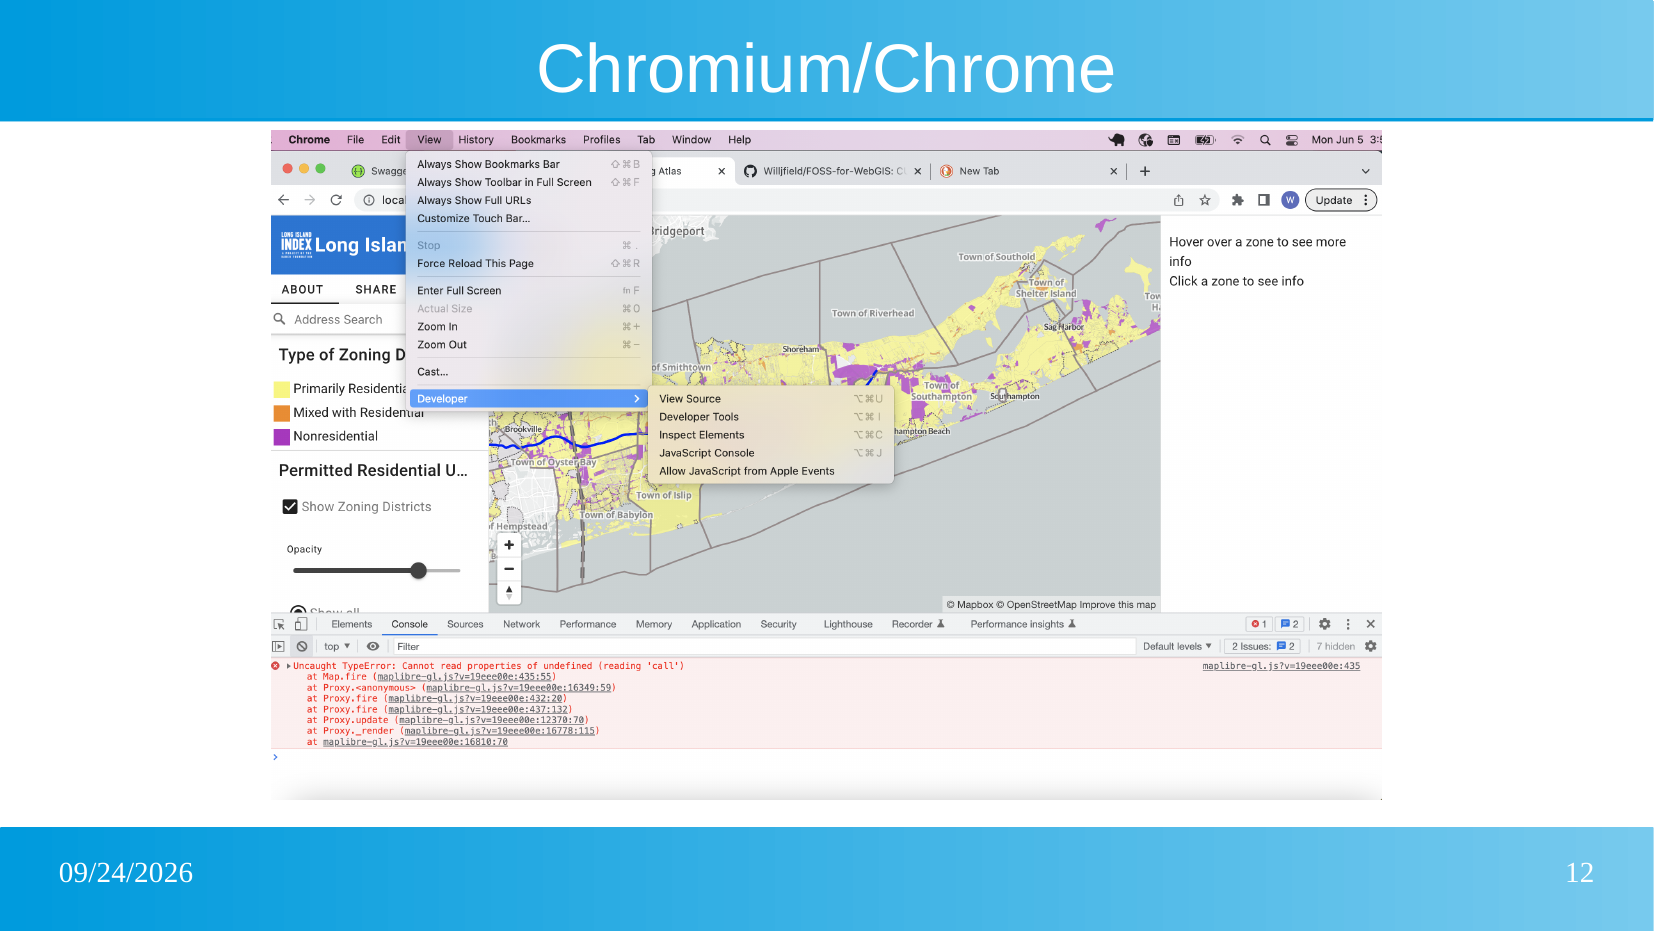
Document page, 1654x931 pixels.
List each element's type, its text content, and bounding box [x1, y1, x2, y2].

title Chromium/Chrome [59, 29, 1595, 108]
picture [271, 130, 1382, 800]
